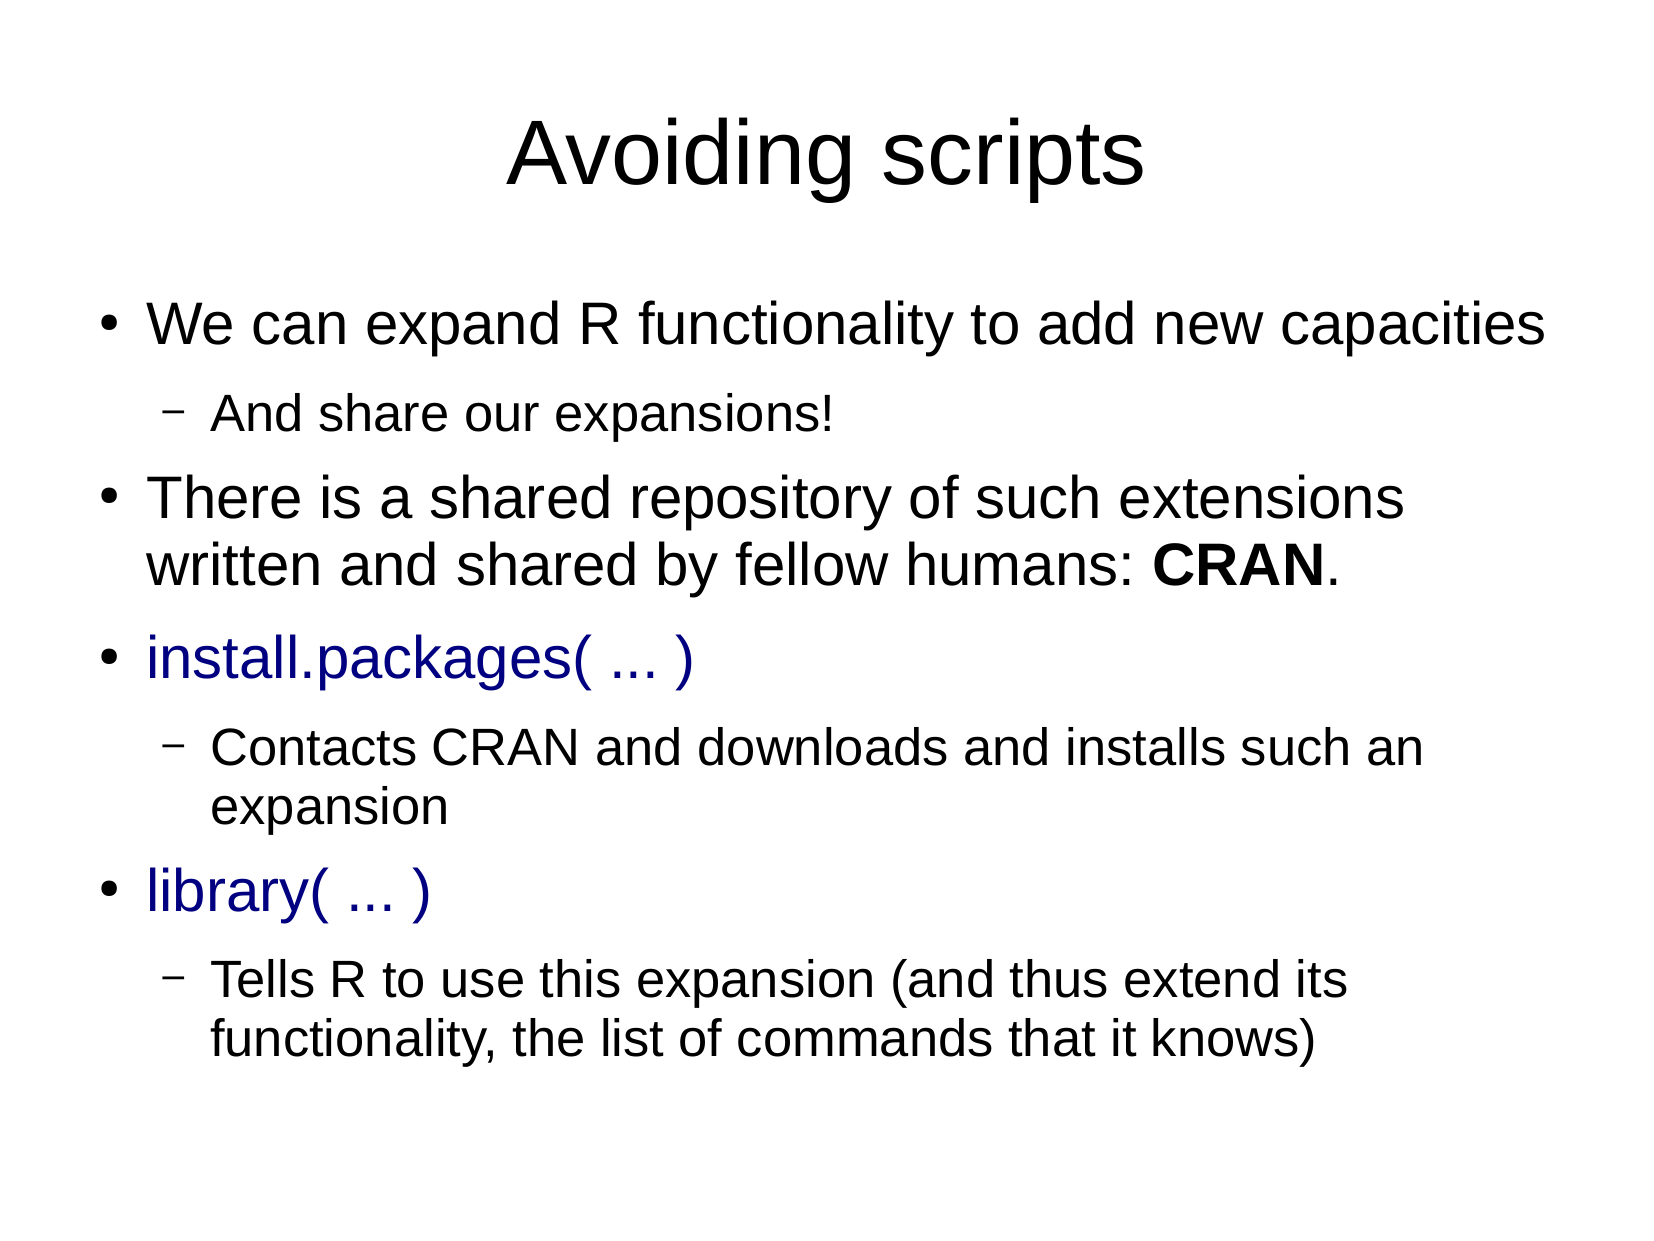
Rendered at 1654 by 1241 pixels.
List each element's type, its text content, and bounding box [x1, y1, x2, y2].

list We can expand R functionality to add new capacities And share our expansions! There is a shared repository of such extensions written and shared by fellow humans: CRAN. install.packages( ... ) Contacts CRAN and downloads and installs such an expansion library( ... ) Tells R to use this expansion (and thus extend its functionality, the list of commands that it knows) [82, 290, 1571, 1075]
title Avoiding scripts [82, 49, 1571, 257]
